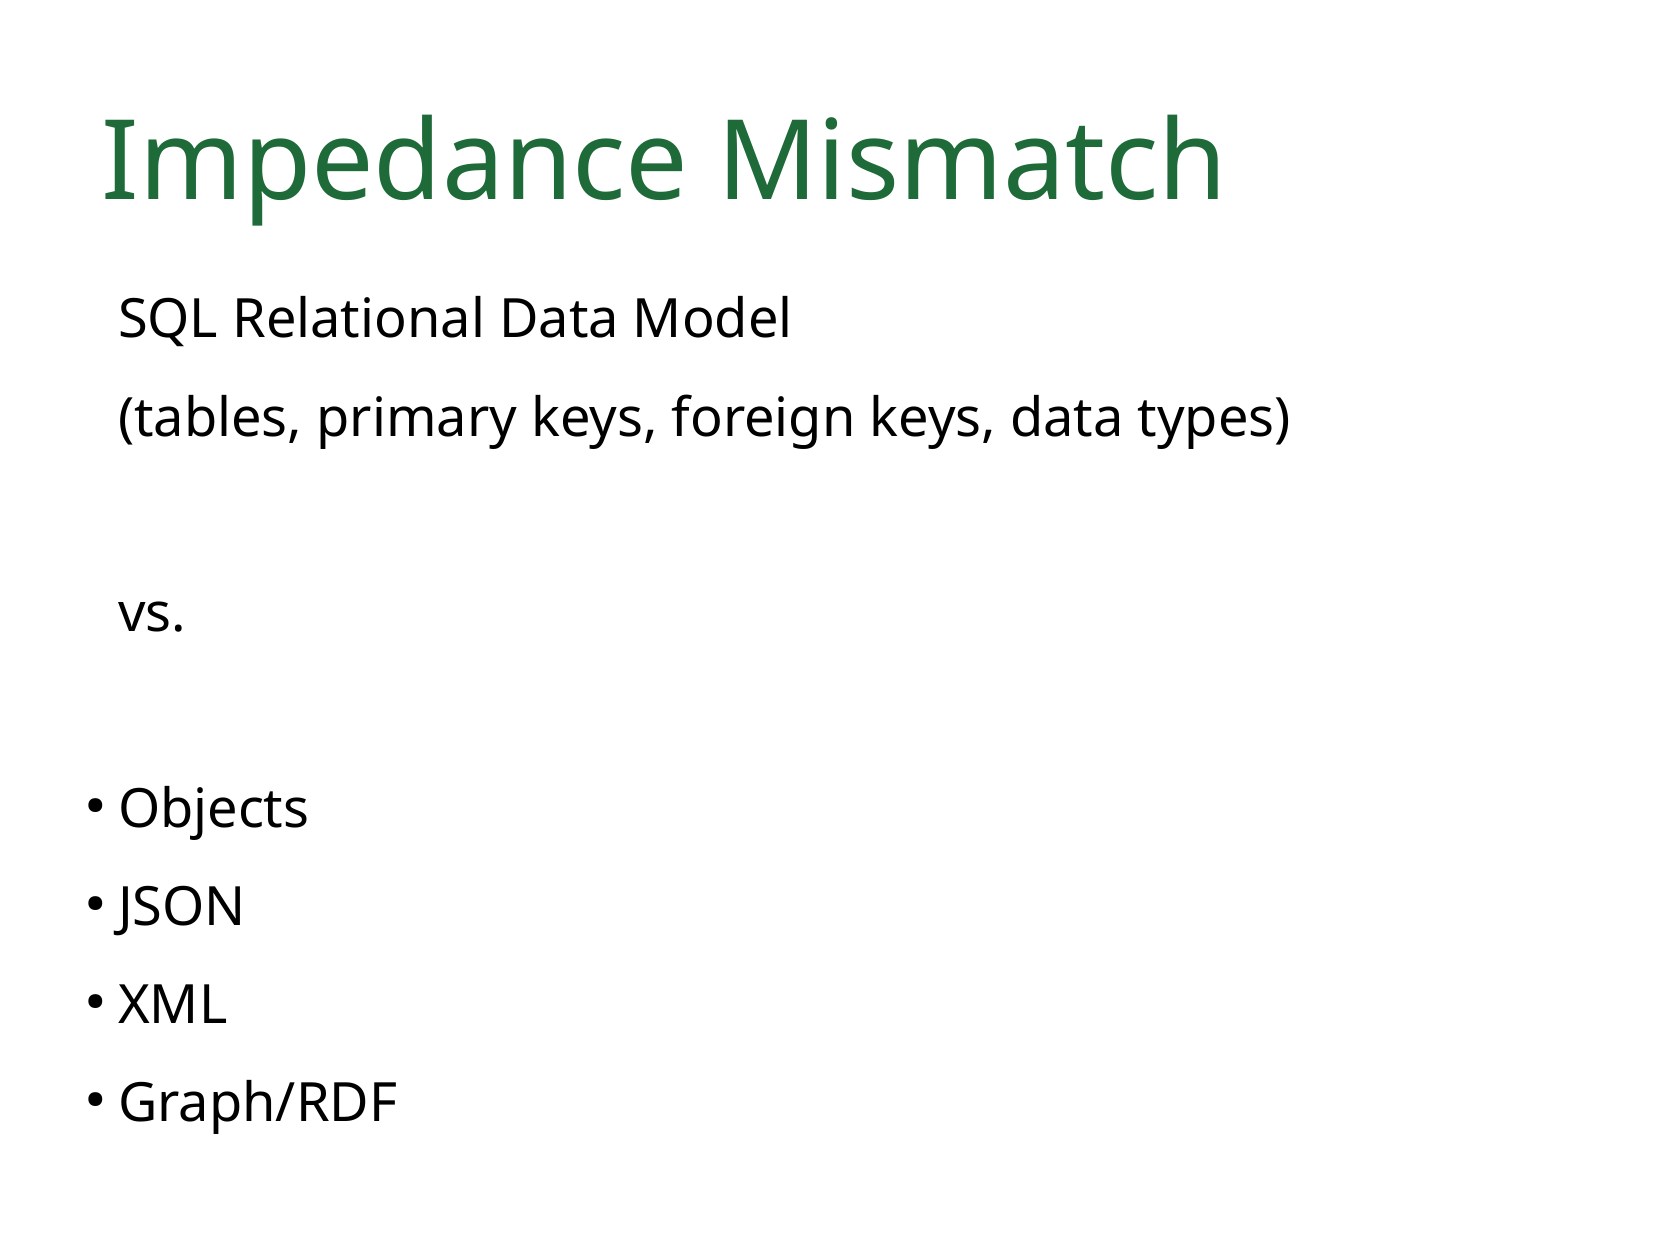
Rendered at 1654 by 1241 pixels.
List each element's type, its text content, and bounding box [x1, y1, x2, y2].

list SQL Relational Data Model (tables, primary keys, foreign keys, data types) vs. Objects JSON XML Graph/RDF [75, 279, 1564, 1141]
title Impedance Mismatch [101, 52, 1591, 260]
